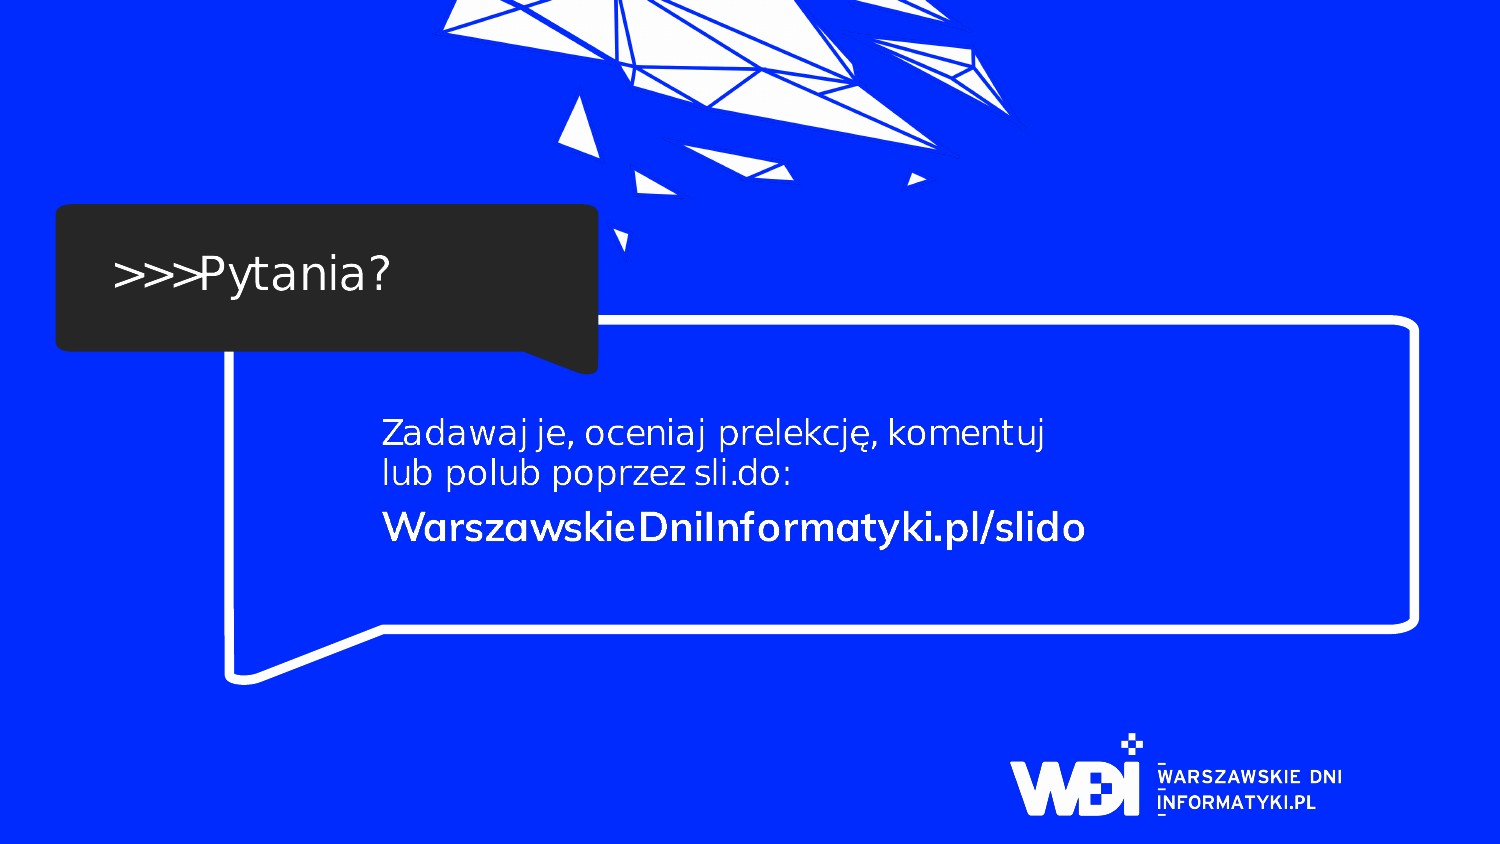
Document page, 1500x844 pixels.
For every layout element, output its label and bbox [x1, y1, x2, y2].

picture [355, 362, 1128, 599]
picture [1010, 733, 1341, 816]
text_box [60, 208, 594, 362]
picture [81, 0, 1027, 330]
